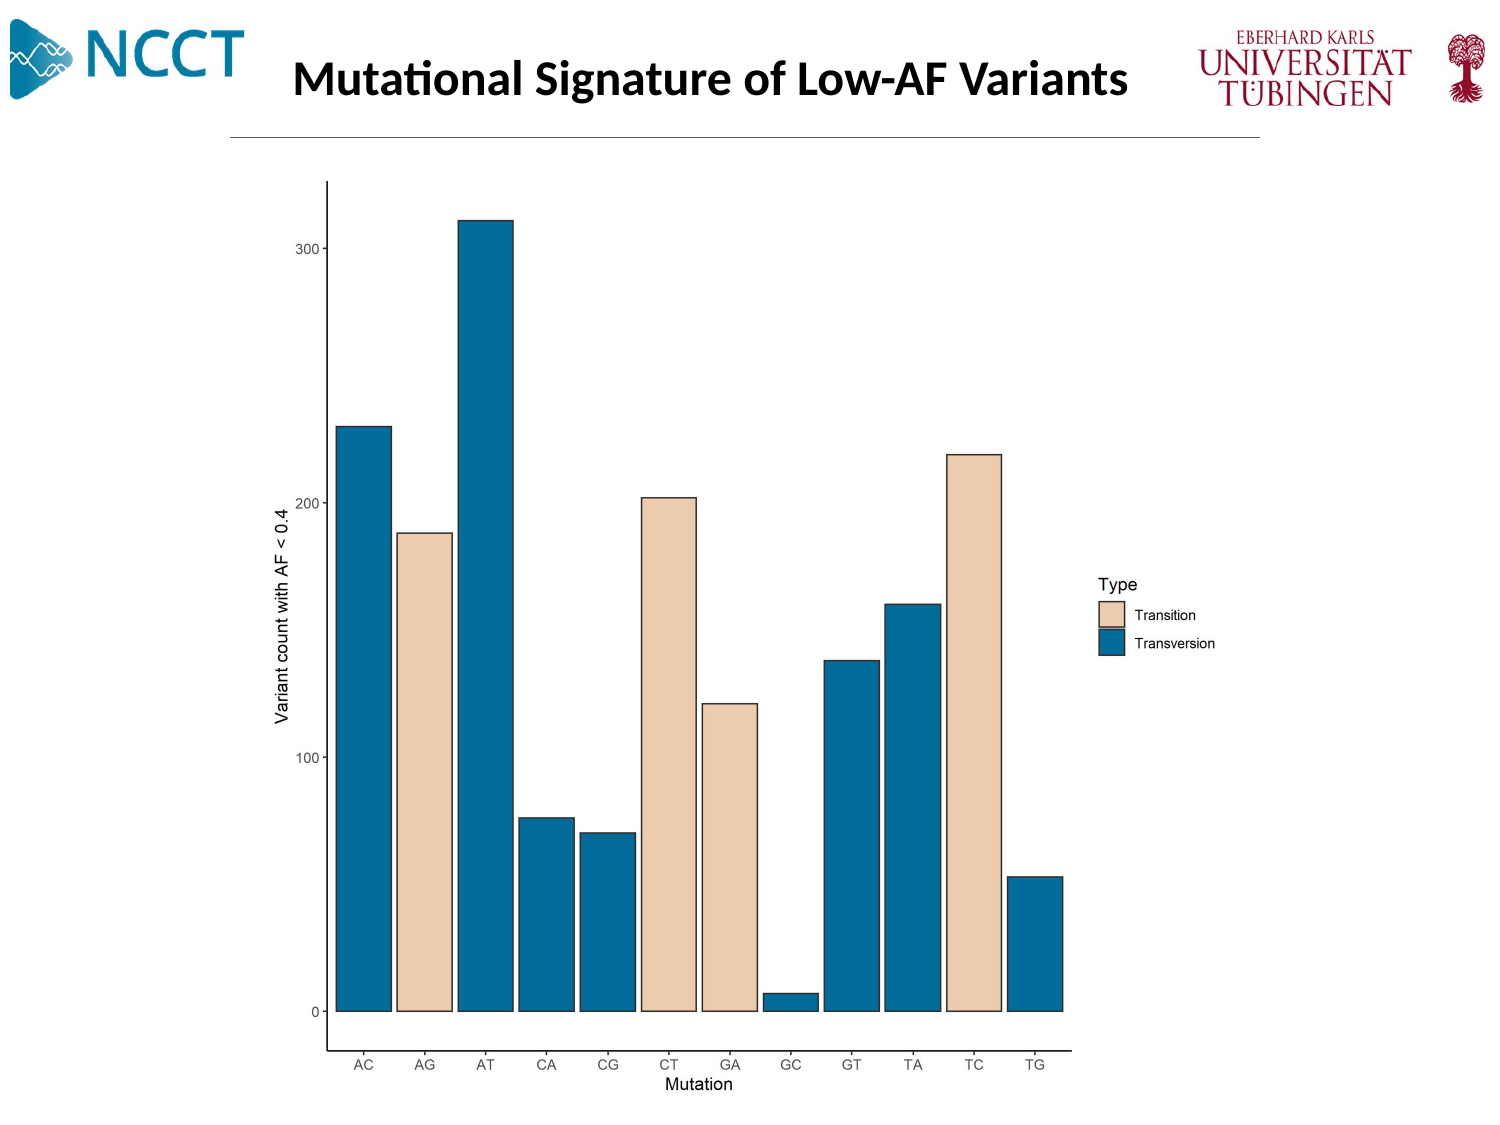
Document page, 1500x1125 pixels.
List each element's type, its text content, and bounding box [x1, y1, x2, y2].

picture [10, 19, 245, 102]
text_box Mutational Signature of Low-AF Variants [277, 37, 1187, 113]
picture [265, 172, 1233, 1102]
picture [1198, 30, 1485, 106]
